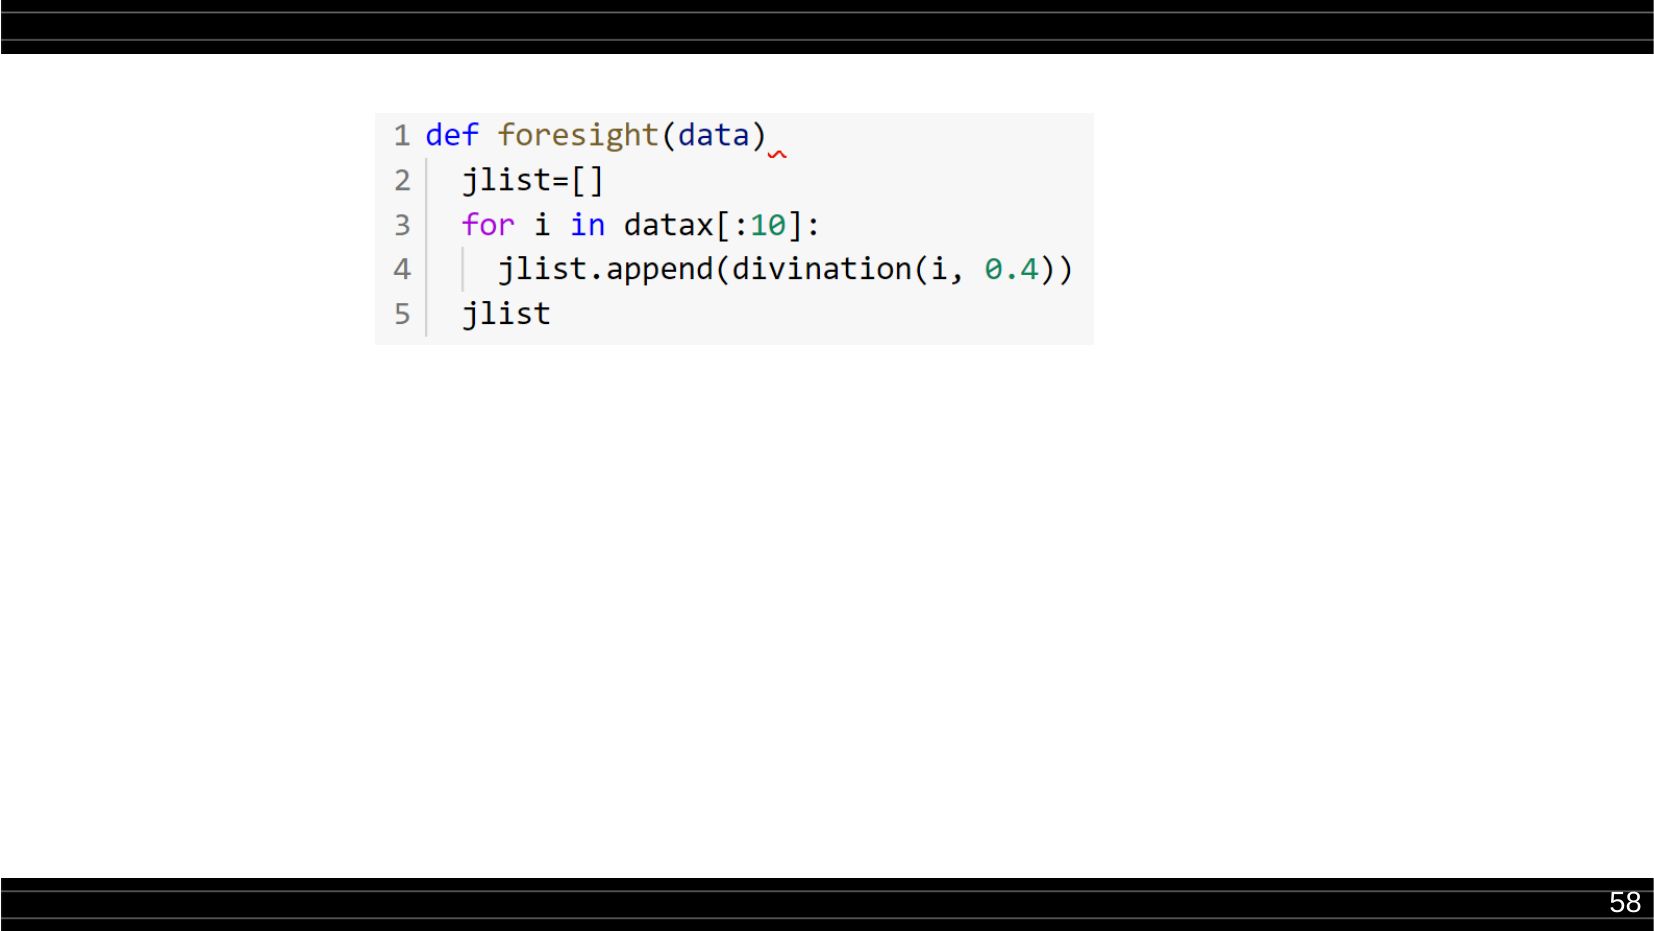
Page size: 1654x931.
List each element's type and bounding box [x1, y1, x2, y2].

picture [1, 878, 1654, 931]
picture [375, 113, 1094, 346]
picture [1, 0, 1654, 54]
